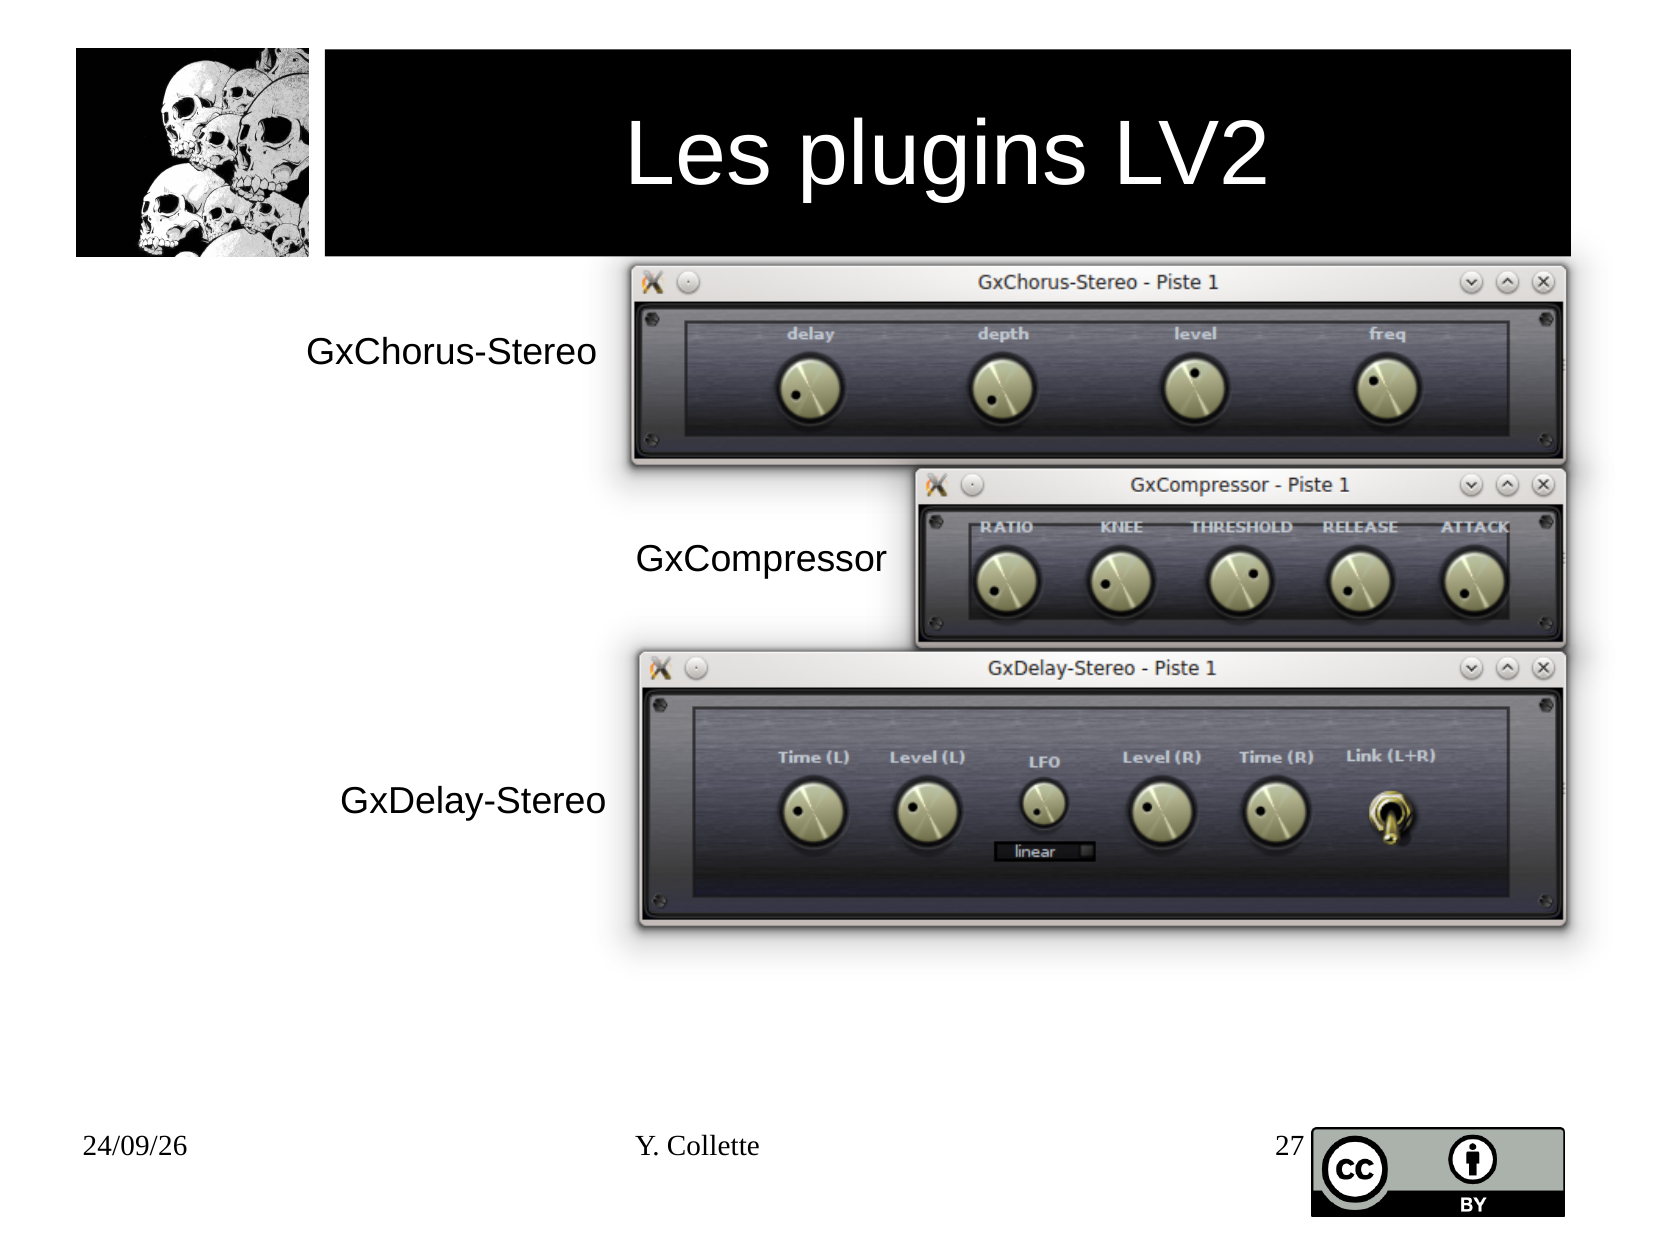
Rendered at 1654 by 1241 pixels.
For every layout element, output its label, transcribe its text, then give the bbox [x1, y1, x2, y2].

picture [76, 48, 309, 257]
picture [569, 203, 1629, 989]
text_box GxChorus-Stereo [291, 323, 569, 384]
title Les plugins LV2 [324, 49, 1571, 257]
picture [1311, 1127, 1565, 1217]
text_box GxDelay-Stereo [325, 771, 641, 837]
text_box GxCompressor [620, 529, 917, 589]
